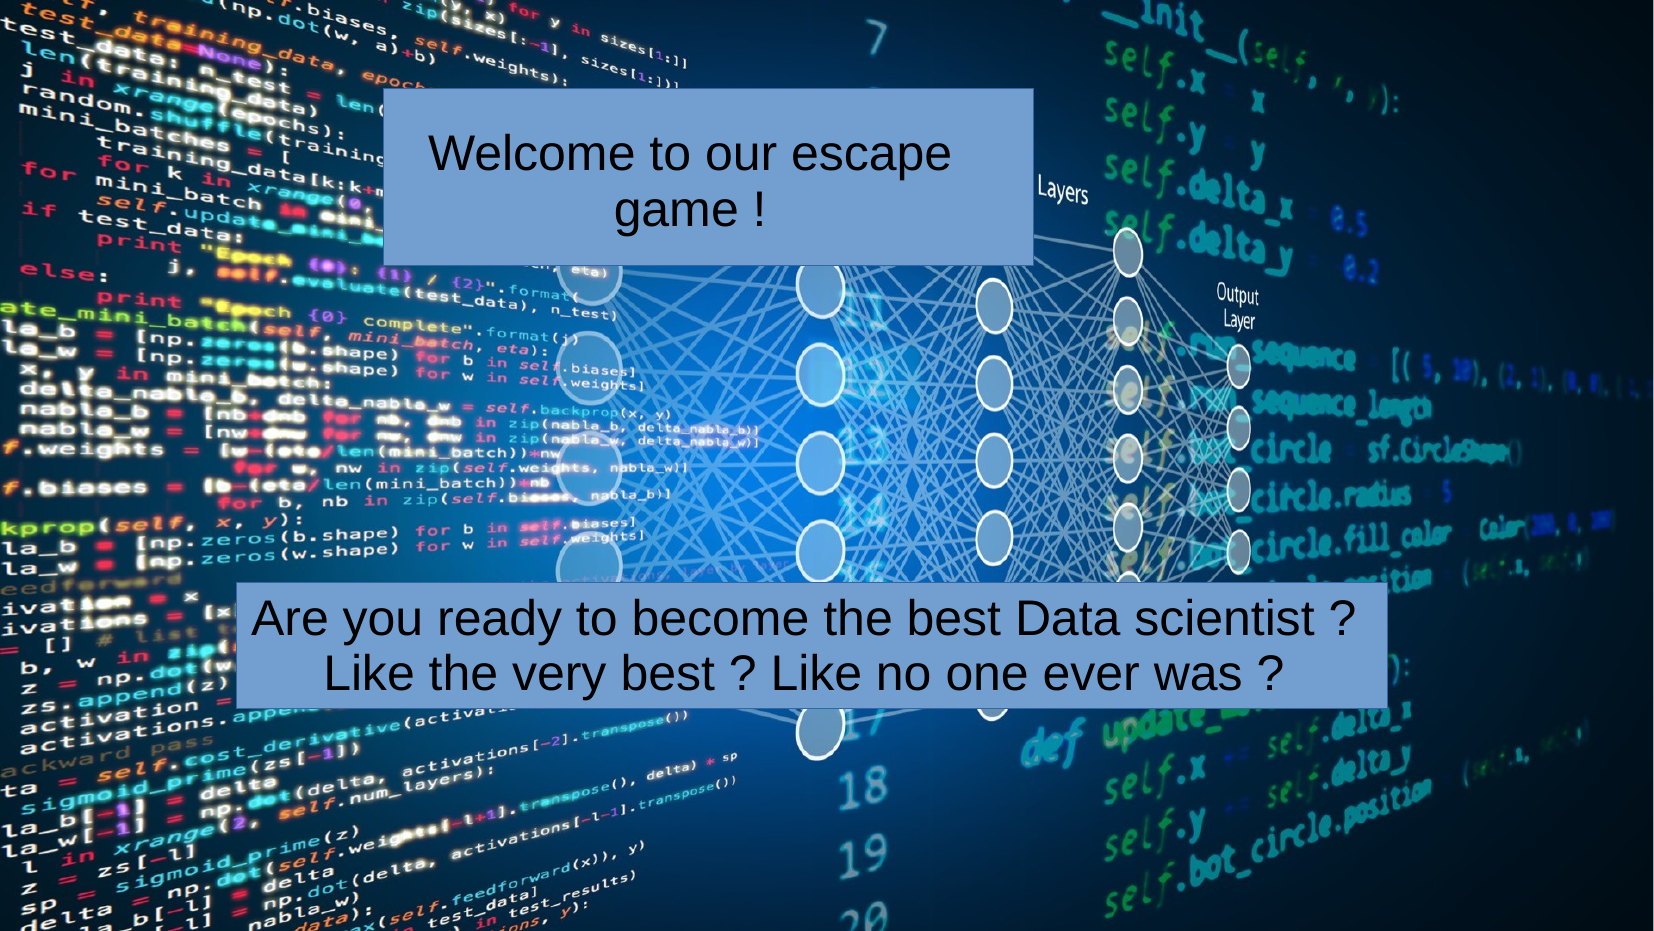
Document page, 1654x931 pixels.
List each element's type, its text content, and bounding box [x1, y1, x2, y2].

picture [364, 926, 373, 931]
text_box Welcome to our escape game ! [413, 118, 1093, 266]
text_box Are you ready to become the best Data scientist ? Like the very best ? Like no one ever was ? [236, 582, 1418, 709]
picture [402, 3, 416, 12]
text_box [383, 88, 1034, 266]
picture [0, 0, 1654, 931]
